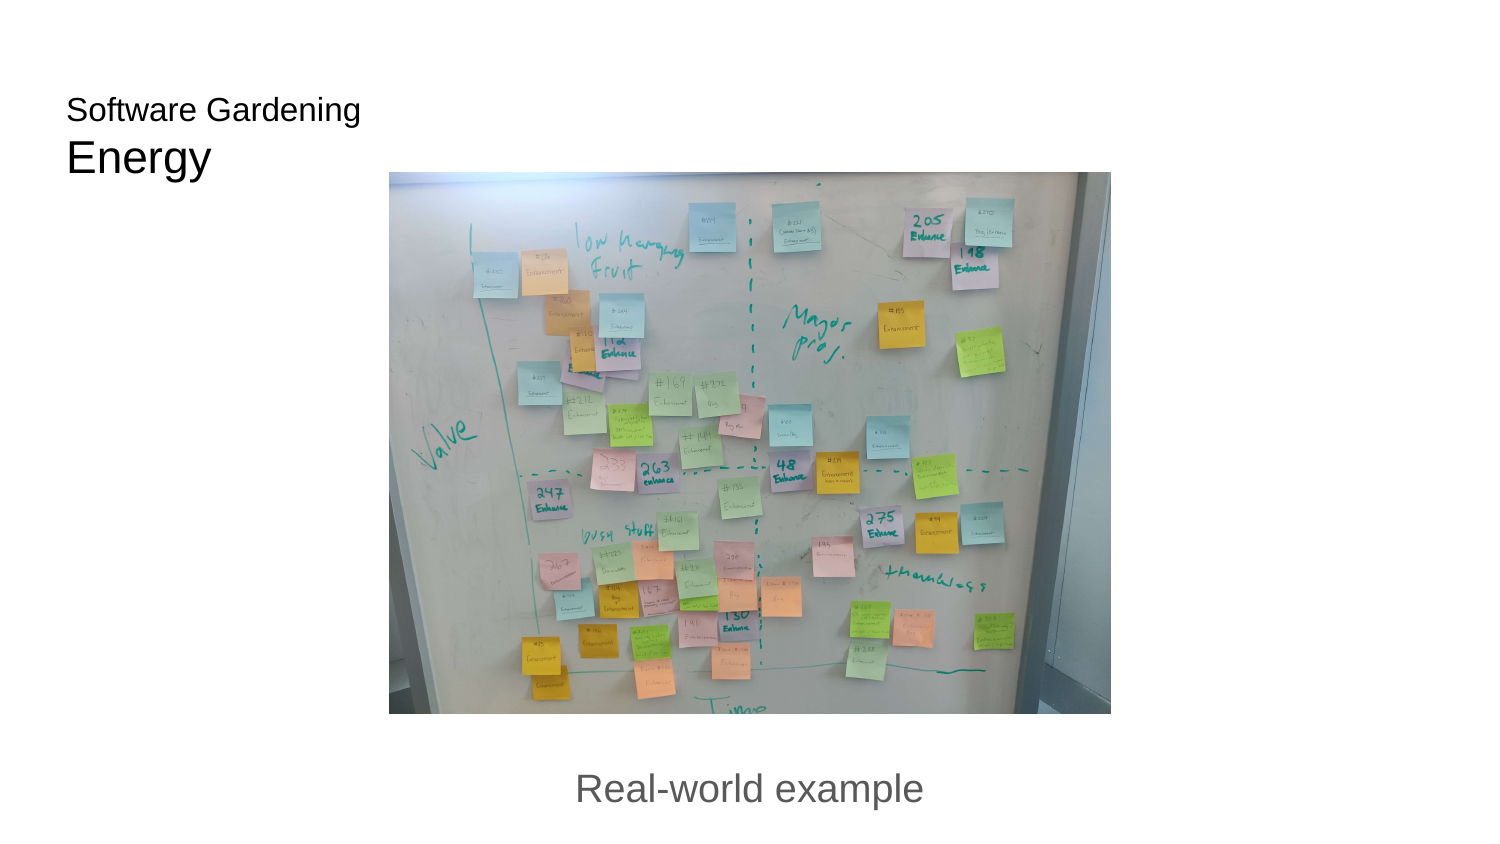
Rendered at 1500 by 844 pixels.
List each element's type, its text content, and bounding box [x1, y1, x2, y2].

text_box Software Gardening Energy [51, 72, 1449, 199]
picture [389, 172, 1111, 714]
list Real-world example [162, 751, 1338, 816]
